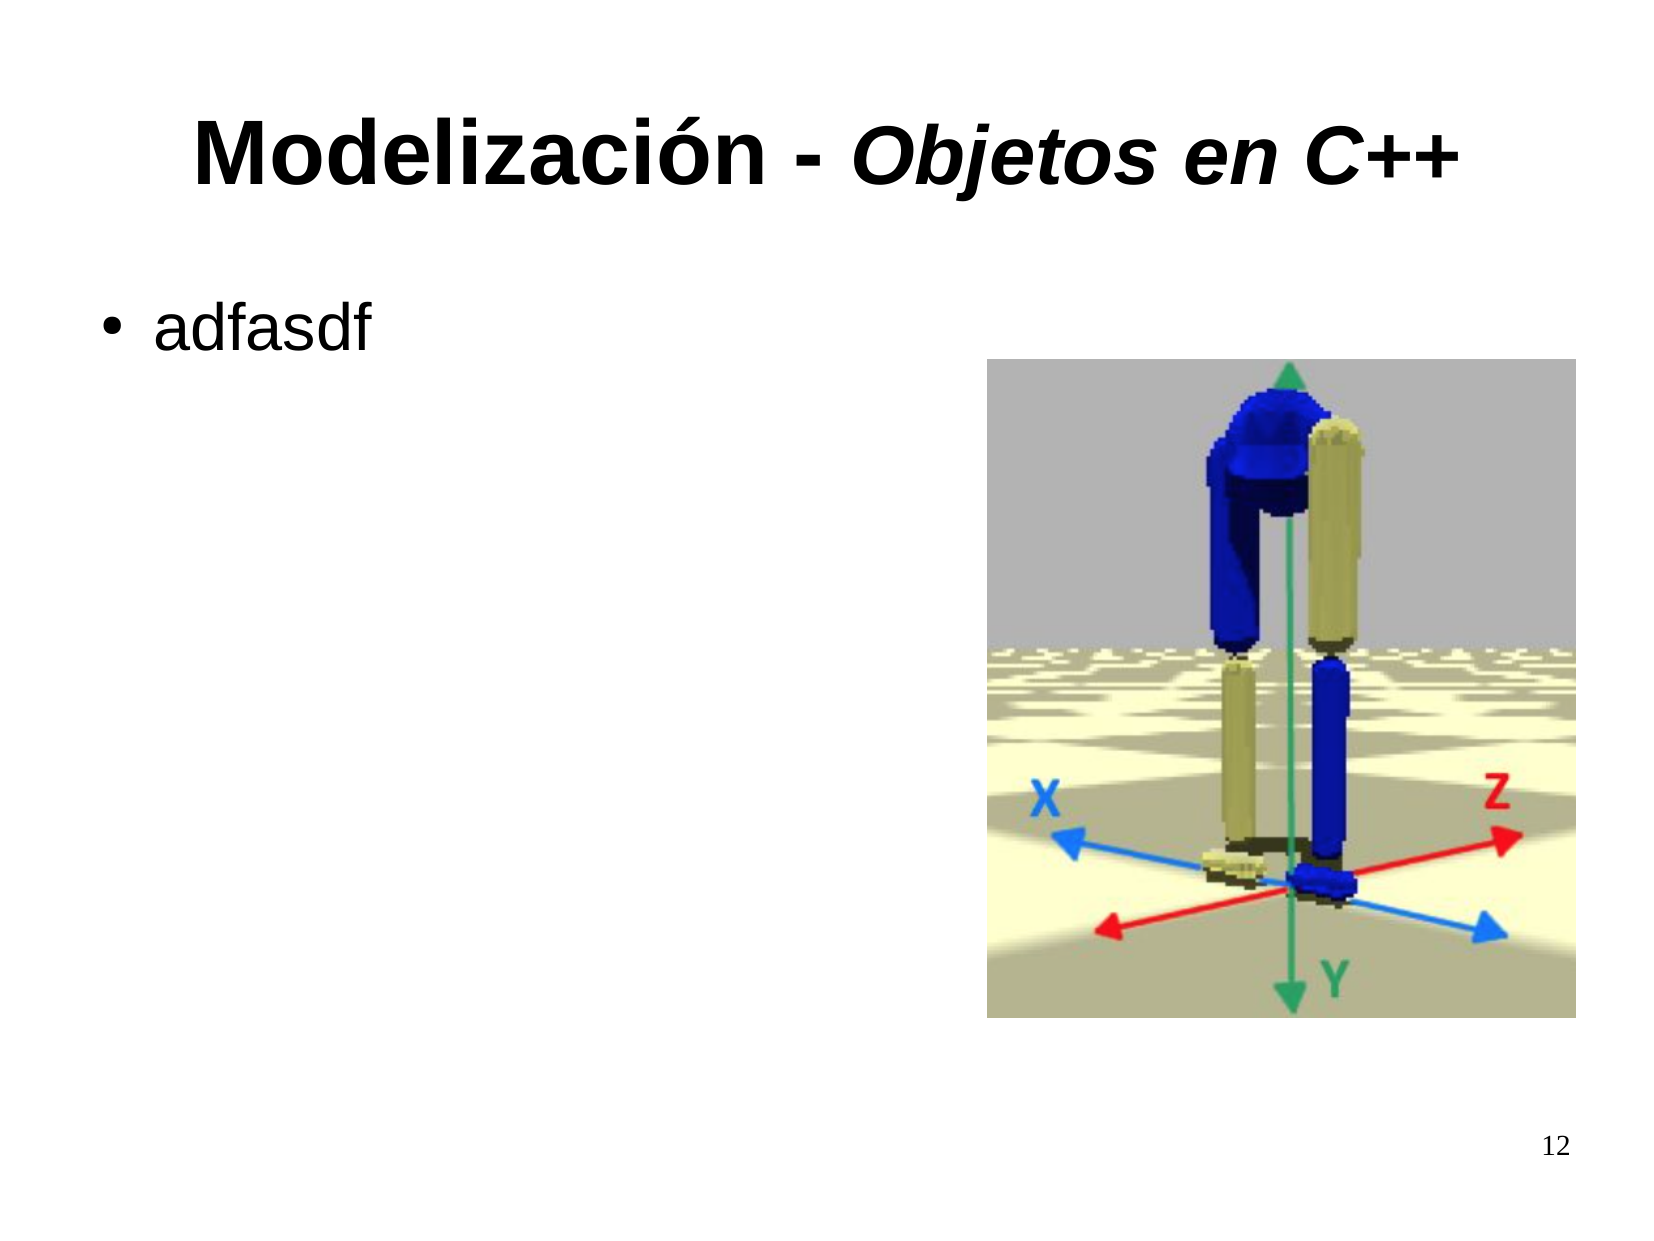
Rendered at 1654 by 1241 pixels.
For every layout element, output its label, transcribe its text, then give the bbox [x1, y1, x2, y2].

list adfasdf [82, 290, 1006, 1010]
title Modelización - Objetos en C++ [82, 49, 1571, 257]
picture [987, 359, 1576, 1018]
